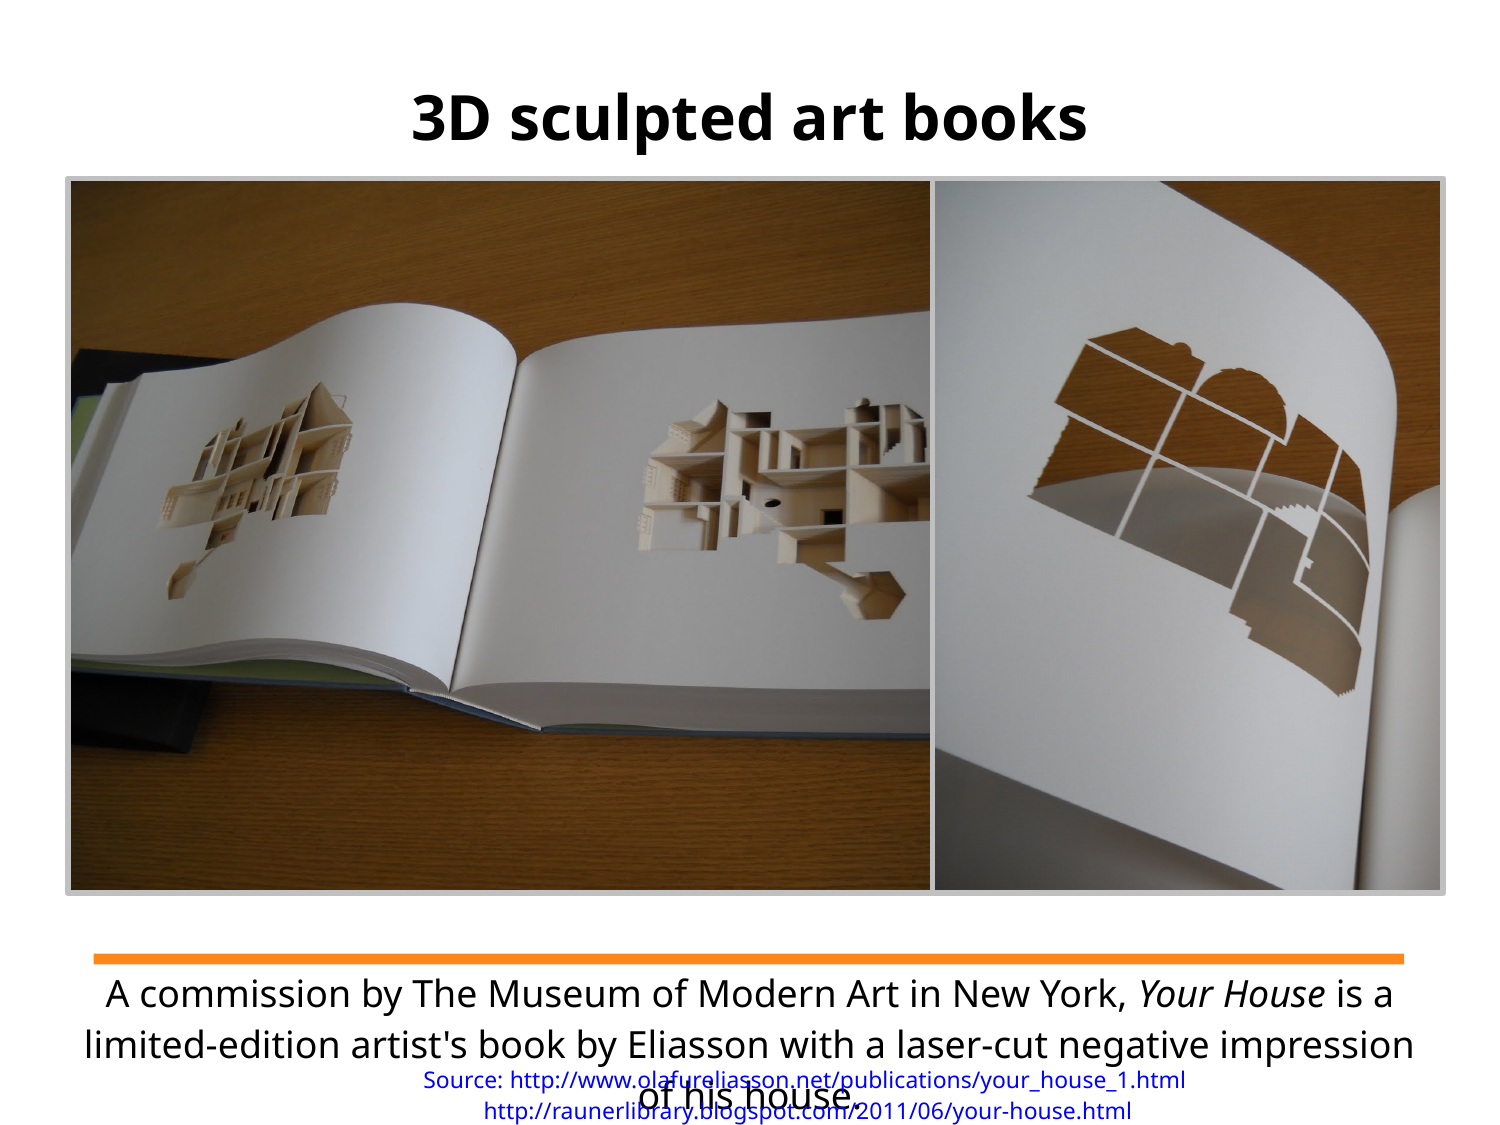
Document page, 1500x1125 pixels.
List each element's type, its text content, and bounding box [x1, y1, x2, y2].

text_box A commission by The Museum of Modern Art in New York, Your House is a limited-edition artist's book by Eliasson with a laser-cut negative impression of his house. [52, 960, 1448, 1064]
title 3D sculpted art books [75, 44, 1426, 176]
picture [0, 0, 1500, 1125]
text_box Source: http://www.olafureliasson.net/publications/your_house_1.html http://raunerlibrary.blogspot.com/2011/06/your-house.html [408, 1056, 1092, 1123]
